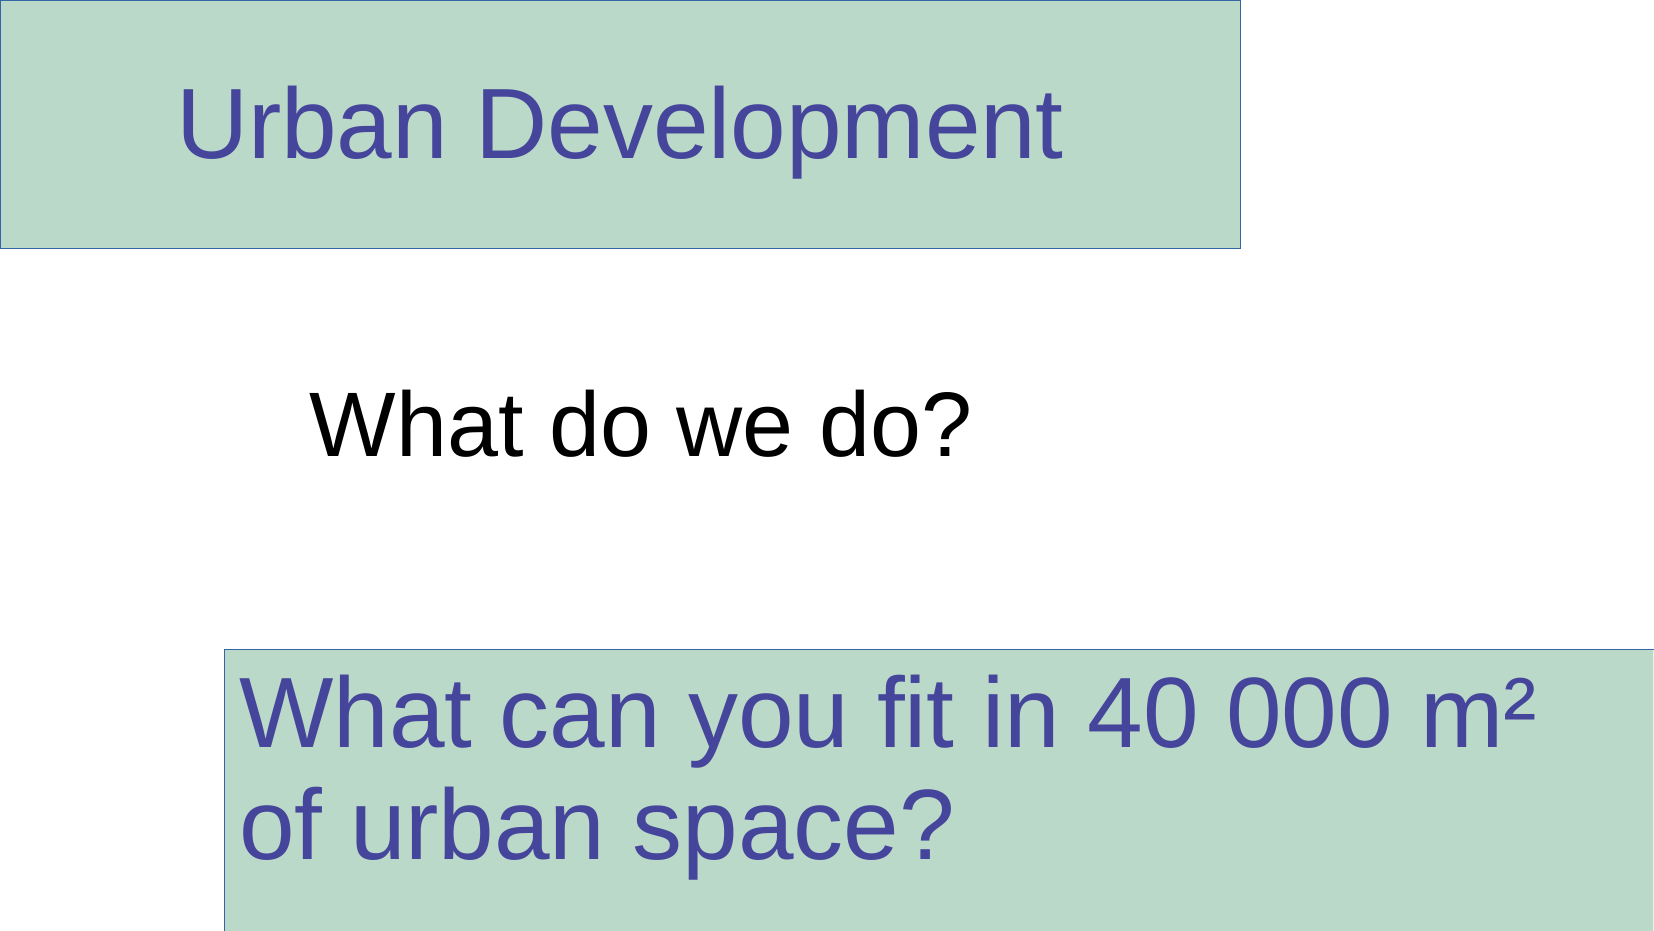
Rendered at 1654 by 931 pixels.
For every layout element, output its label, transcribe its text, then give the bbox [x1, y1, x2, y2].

text_box Urban Development [0, 0, 1241, 249]
text_box What do we do? [295, 366, 1642, 484]
text_box What can you fit in 40 000 m² of urban space? [224, 649, 1654, 931]
